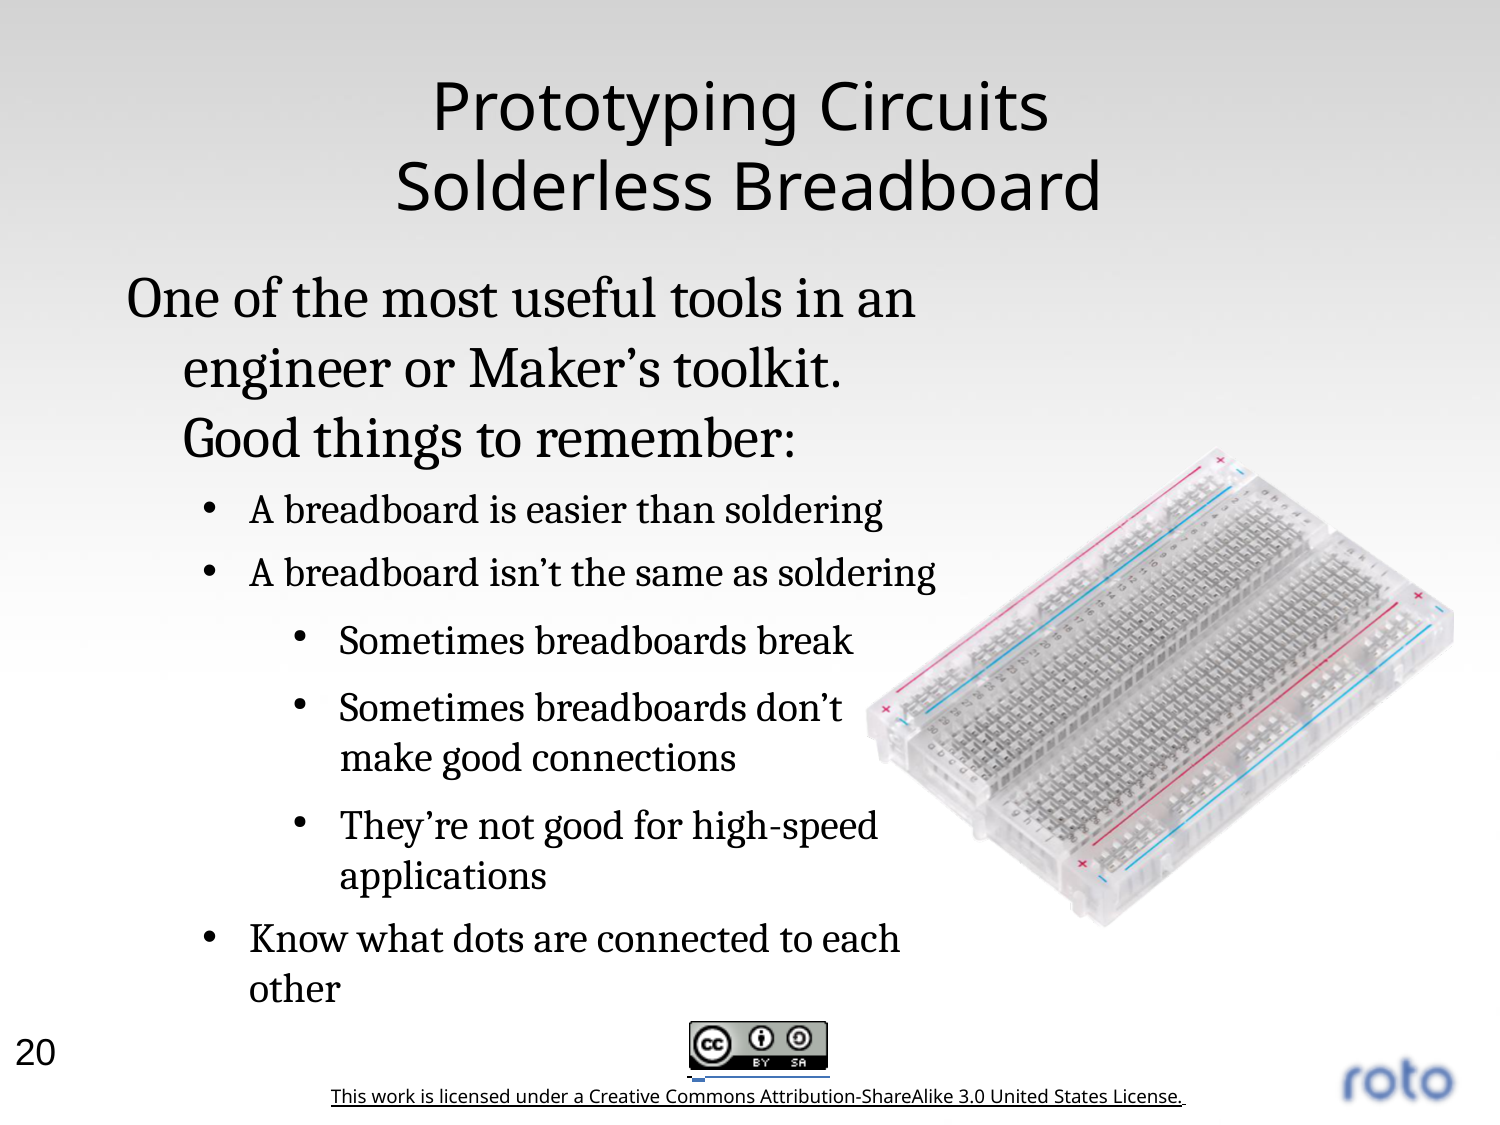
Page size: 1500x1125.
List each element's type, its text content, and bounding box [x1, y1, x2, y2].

title Prototyping Circuits Solderless Breadboard [112, 49, 1388, 238]
list One of the most useful tools in an engineer or Maker’s toolkit. Good things to remember: A breadboard is easier than soldering A breadboard isn’t the same as soldering Sometimes breadboards break Sometimes breadboards don’t make good connections They’re not good for high-speed applications Know what dots are connected to each other [112, 251, 961, 977]
picture [0, 0, 1500, 1125]
